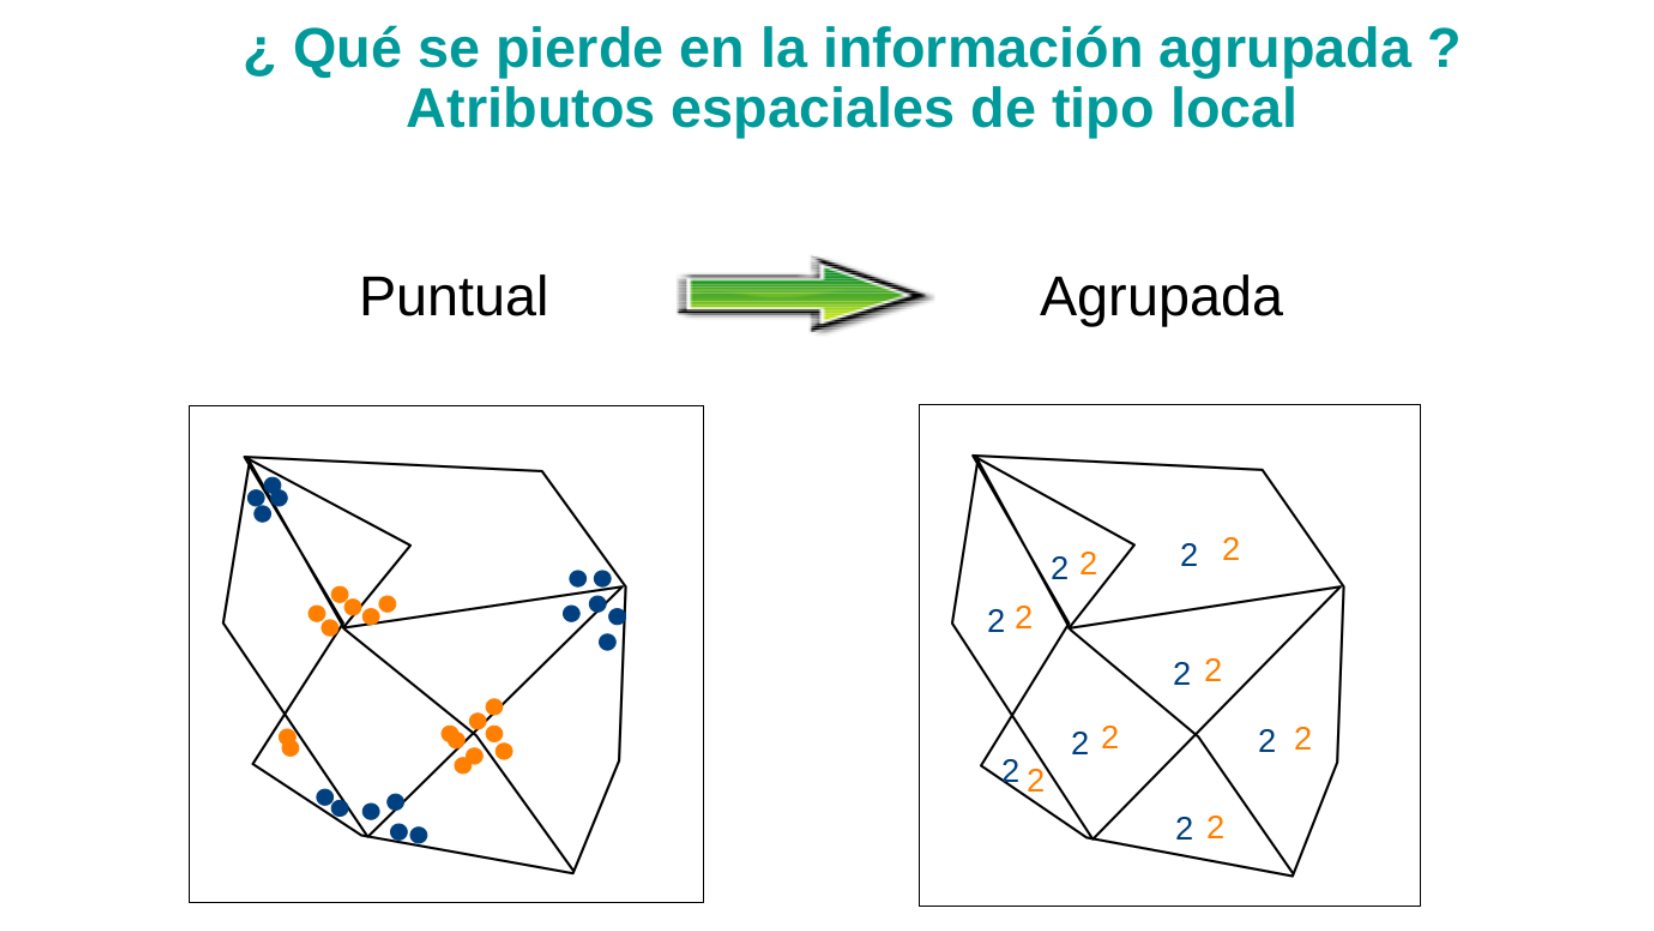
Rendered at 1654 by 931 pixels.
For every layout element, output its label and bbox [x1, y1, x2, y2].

picture [130, 13, 1475, 931]
